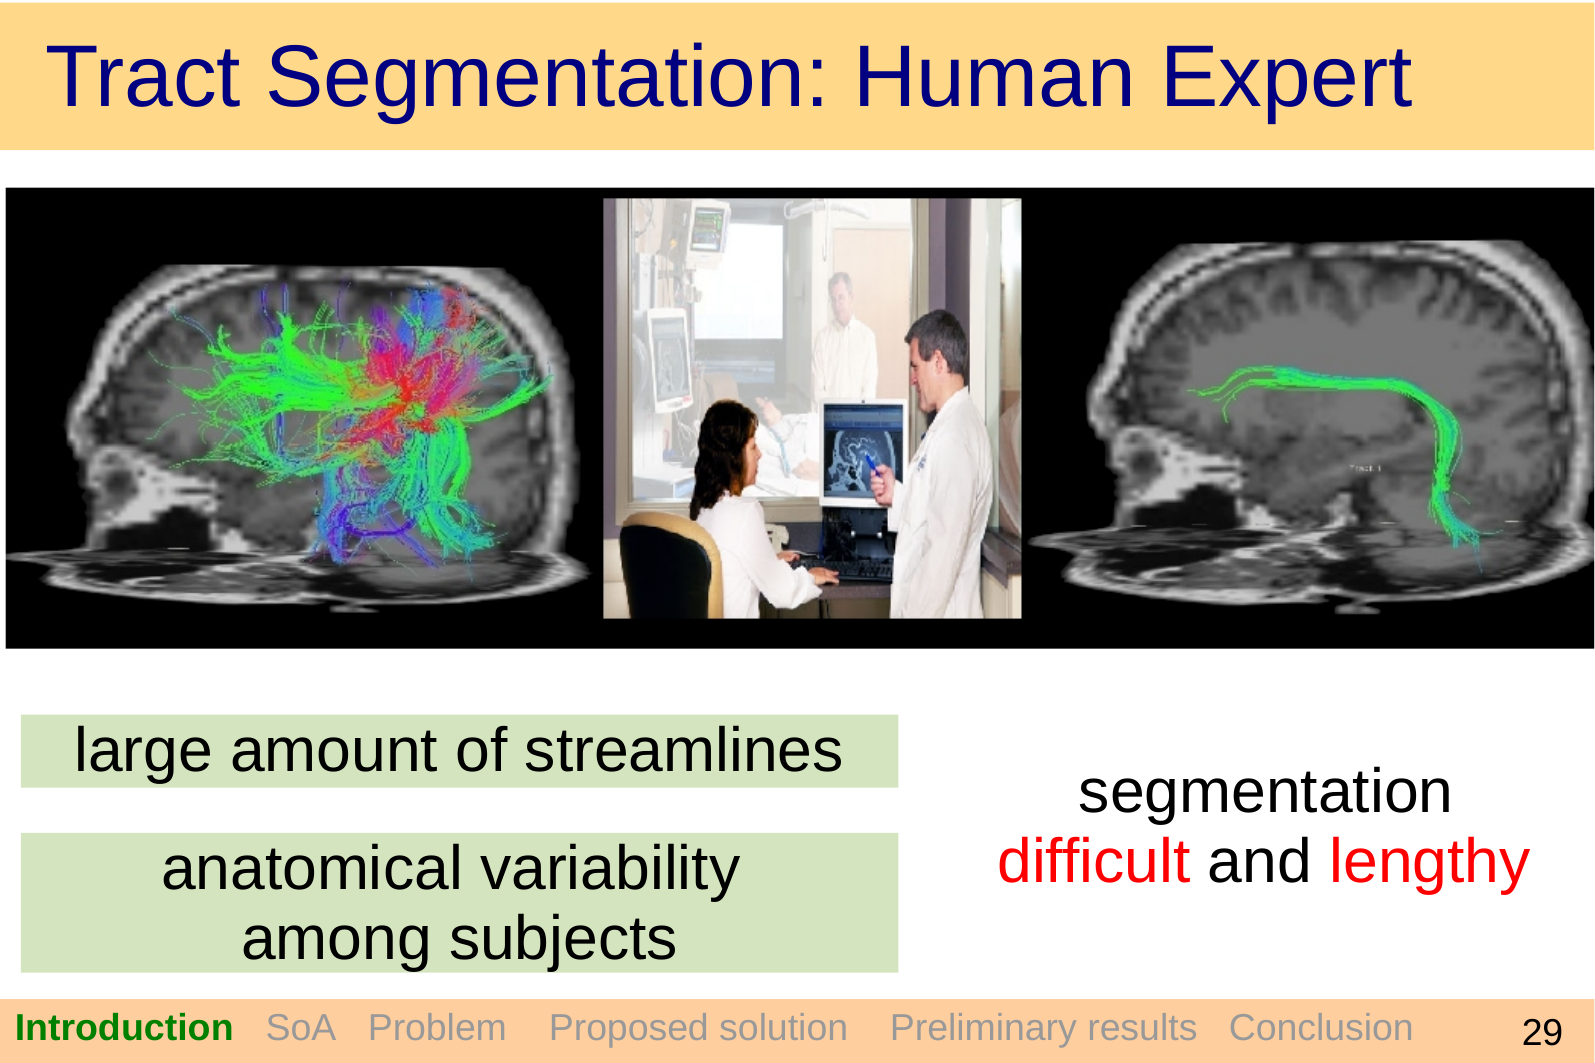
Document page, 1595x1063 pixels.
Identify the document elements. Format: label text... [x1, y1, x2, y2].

text_box Introduction SoA Problem Proposed solution Preliminary results Conclusion [0, 999, 1595, 1063]
title Tract Segmentation: Human Expert [0, 2, 1595, 151]
list segmentation difficult and lengthy [975, 755, 1554, 906]
picture [3, 185, 1595, 652]
text_box <number> [1377, 1003, 1579, 1063]
list large amount of streamlines [20, 714, 899, 788]
list anatomical variability among subjects [20, 832, 899, 973]
